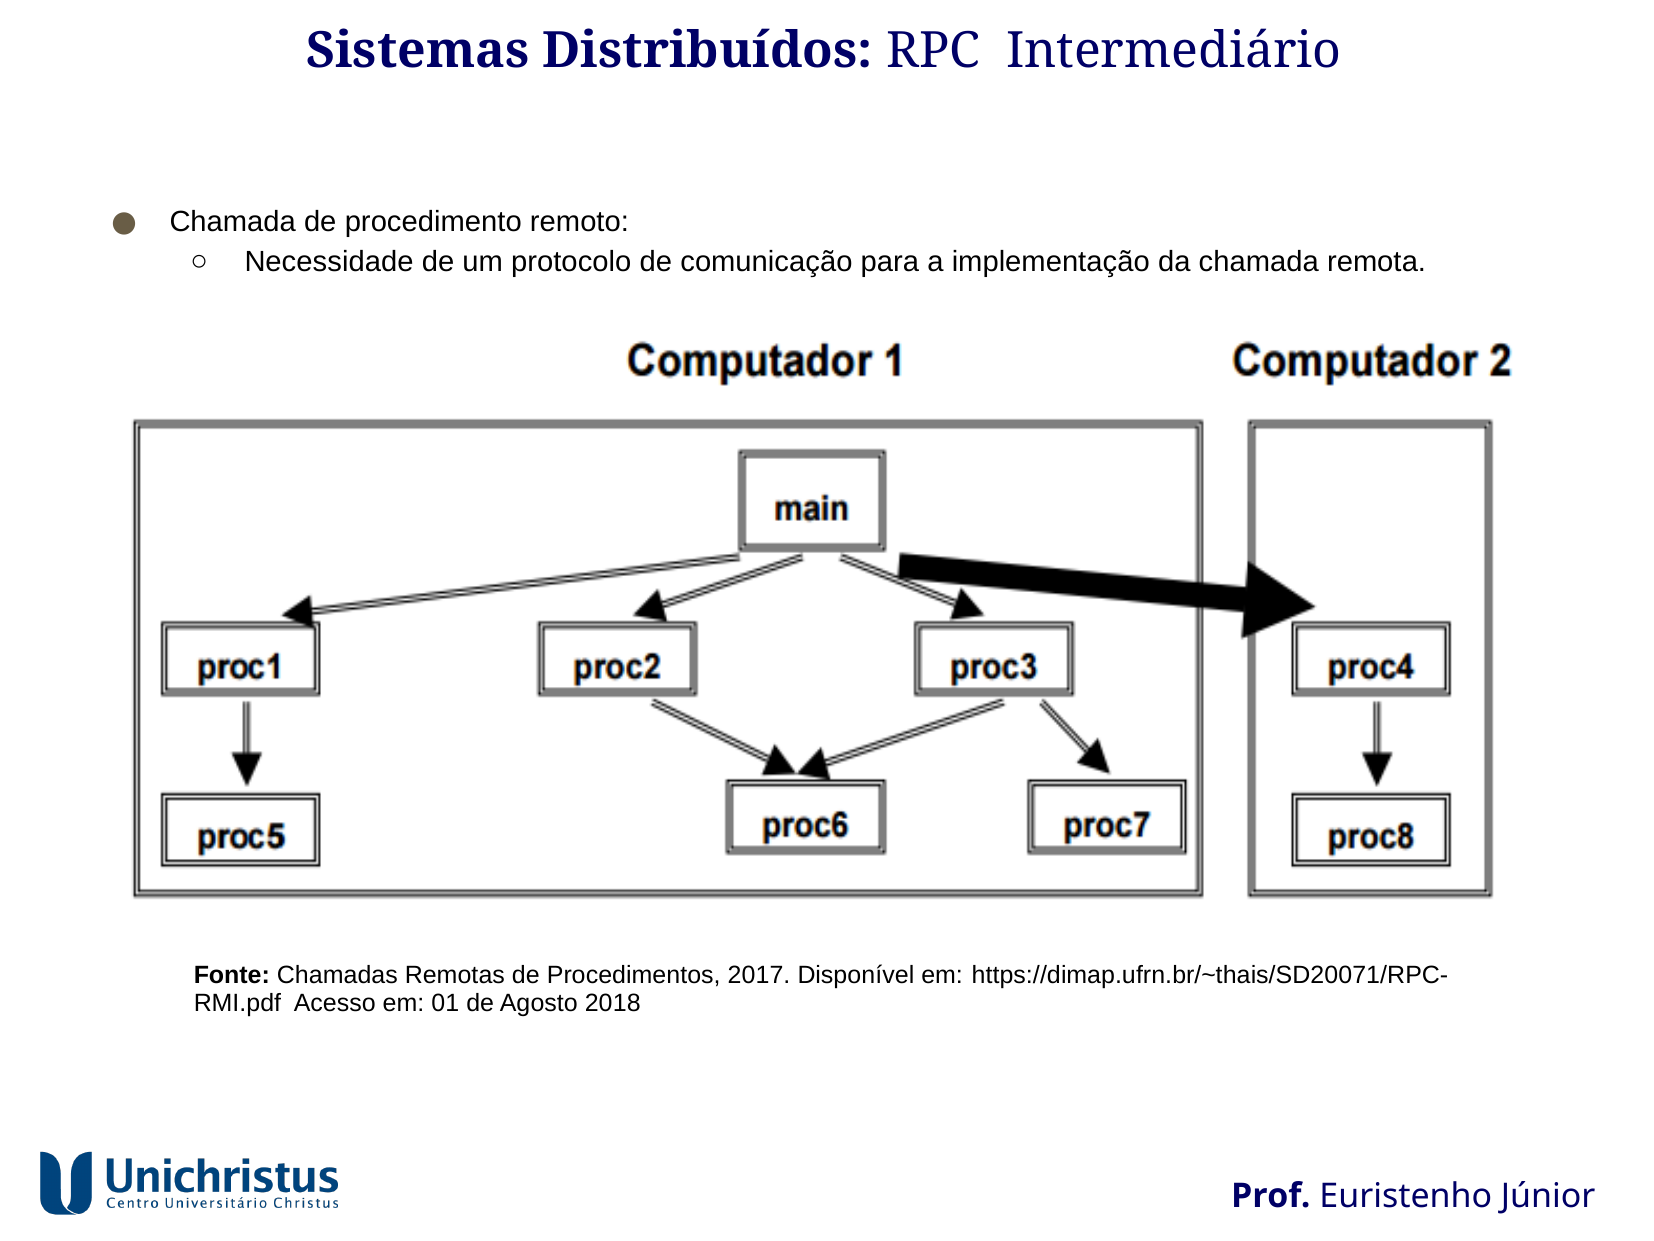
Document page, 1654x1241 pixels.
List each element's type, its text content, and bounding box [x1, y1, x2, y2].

text_box Prof. Euristenho Júnior [1216, 1163, 1654, 1224]
text_box Sistemas Distribuídos: RPC Intermediário [291, 6, 1363, 113]
text_box Fonte: Chamadas Remotas de Procedimentos, 2017. Disponível em: https://dimap.ufrn.br/~thais/SD20071/RPC-RMI.pdf Acesso em: 01 de Agosto 2018 [179, 952, 1505, 1032]
text_box Chamada de procedimento remoto: Necessidade de um protocolo de comunicação para a implementação da chamada remota. [79, 182, 1493, 843]
picture [35, 1148, 343, 1217]
picture [107, 326, 1529, 952]
